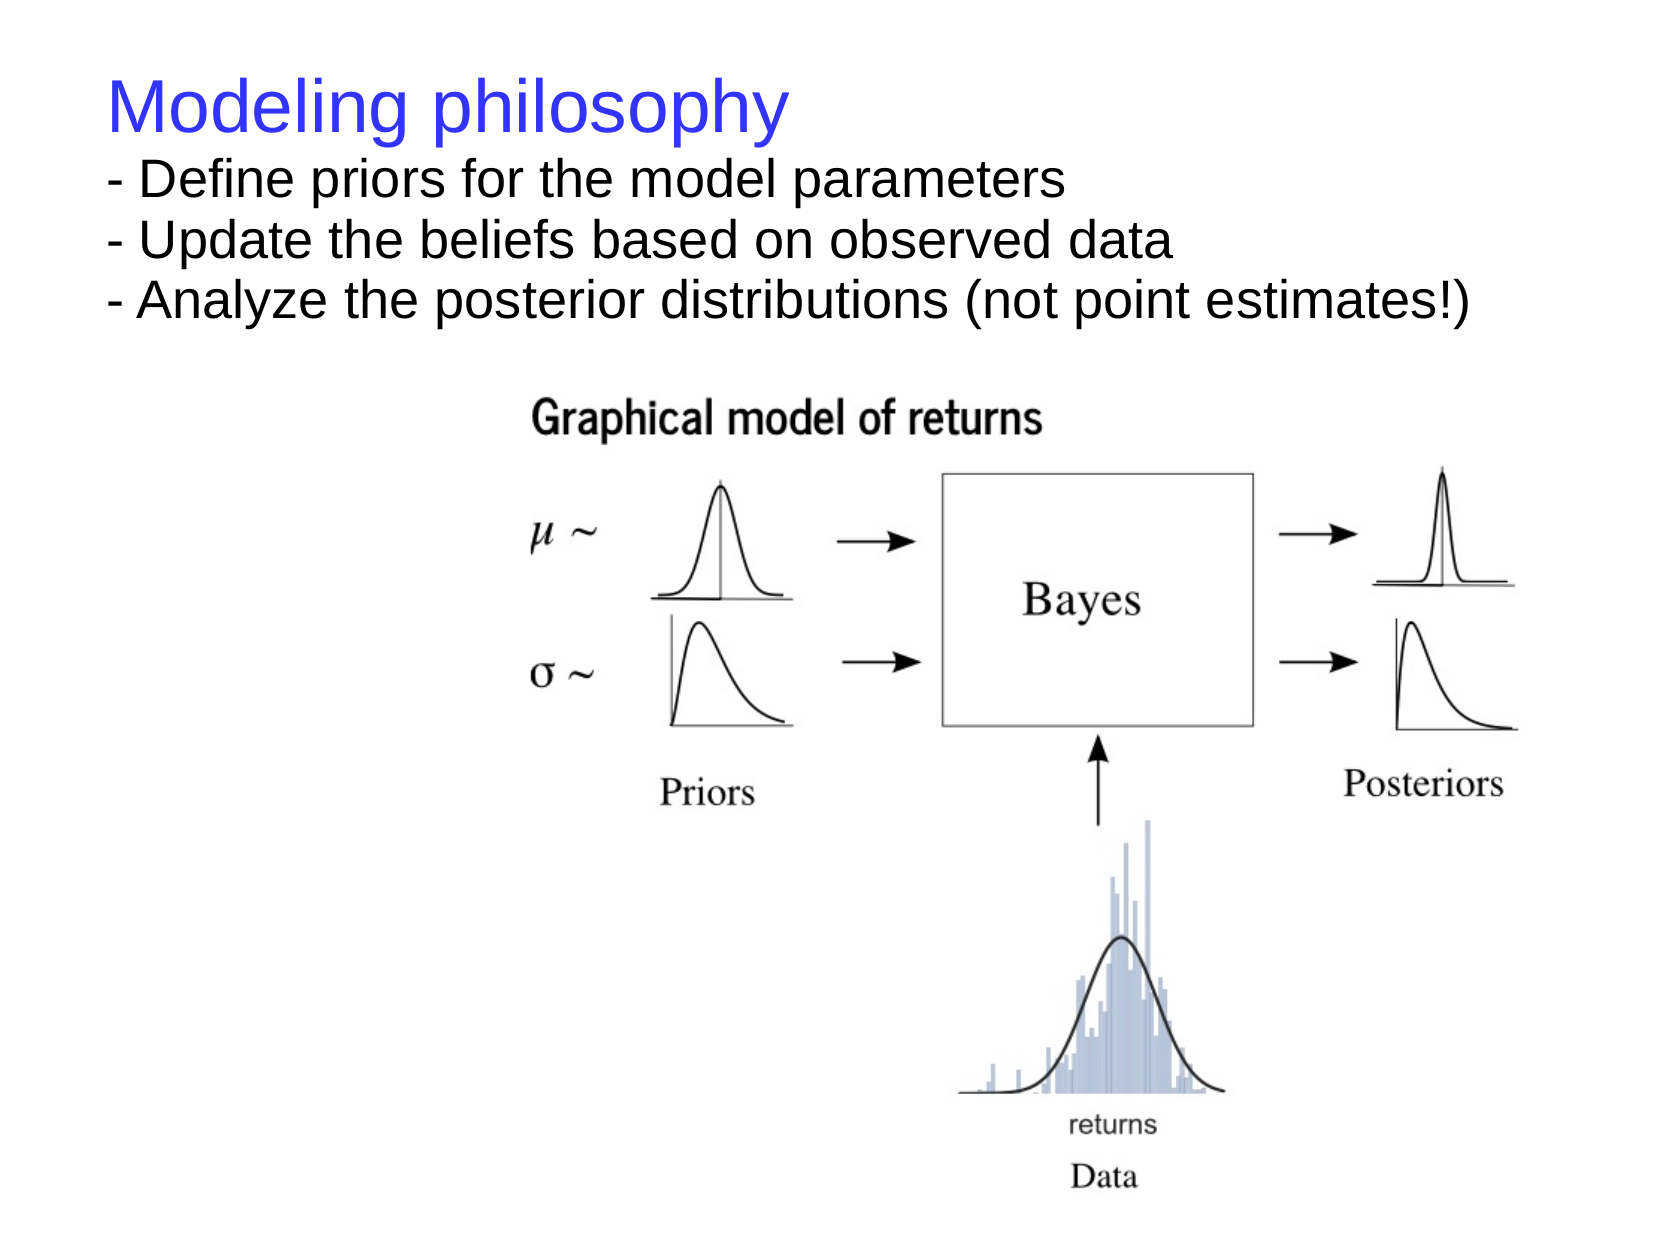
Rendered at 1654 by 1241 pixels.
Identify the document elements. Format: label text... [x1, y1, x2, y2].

text_box Modeling philosophy - Define priors for the model parameters - Update the beliefs based on observed data - Analyze the posterior distributions (not point estimates!) [91, 57, 1591, 399]
picture [458, 375, 1617, 1206]
